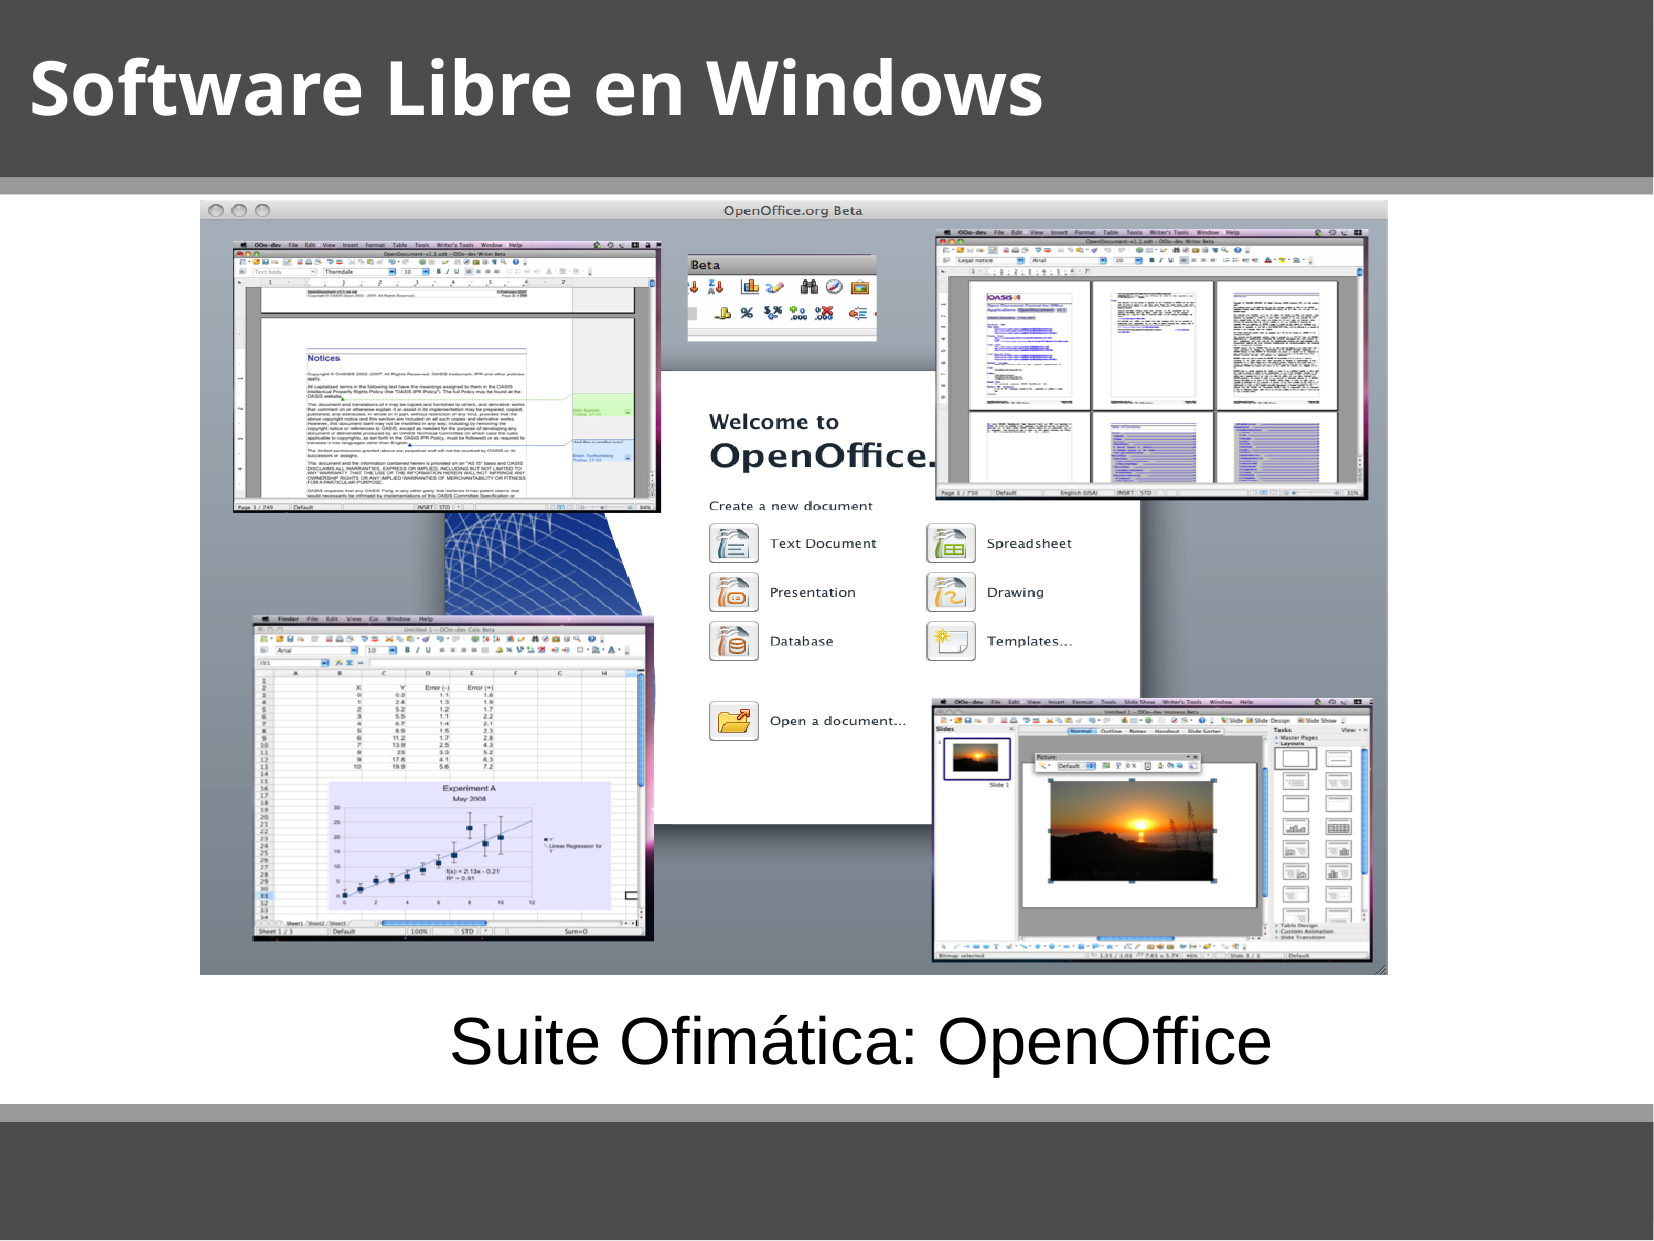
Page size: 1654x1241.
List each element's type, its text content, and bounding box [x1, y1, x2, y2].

title Software Libre en Windows [29, 15, 1654, 158]
picture [200, 200, 1388, 975]
list Suite Ofimática: OpenOffice [29, 1003, 1625, 1093]
